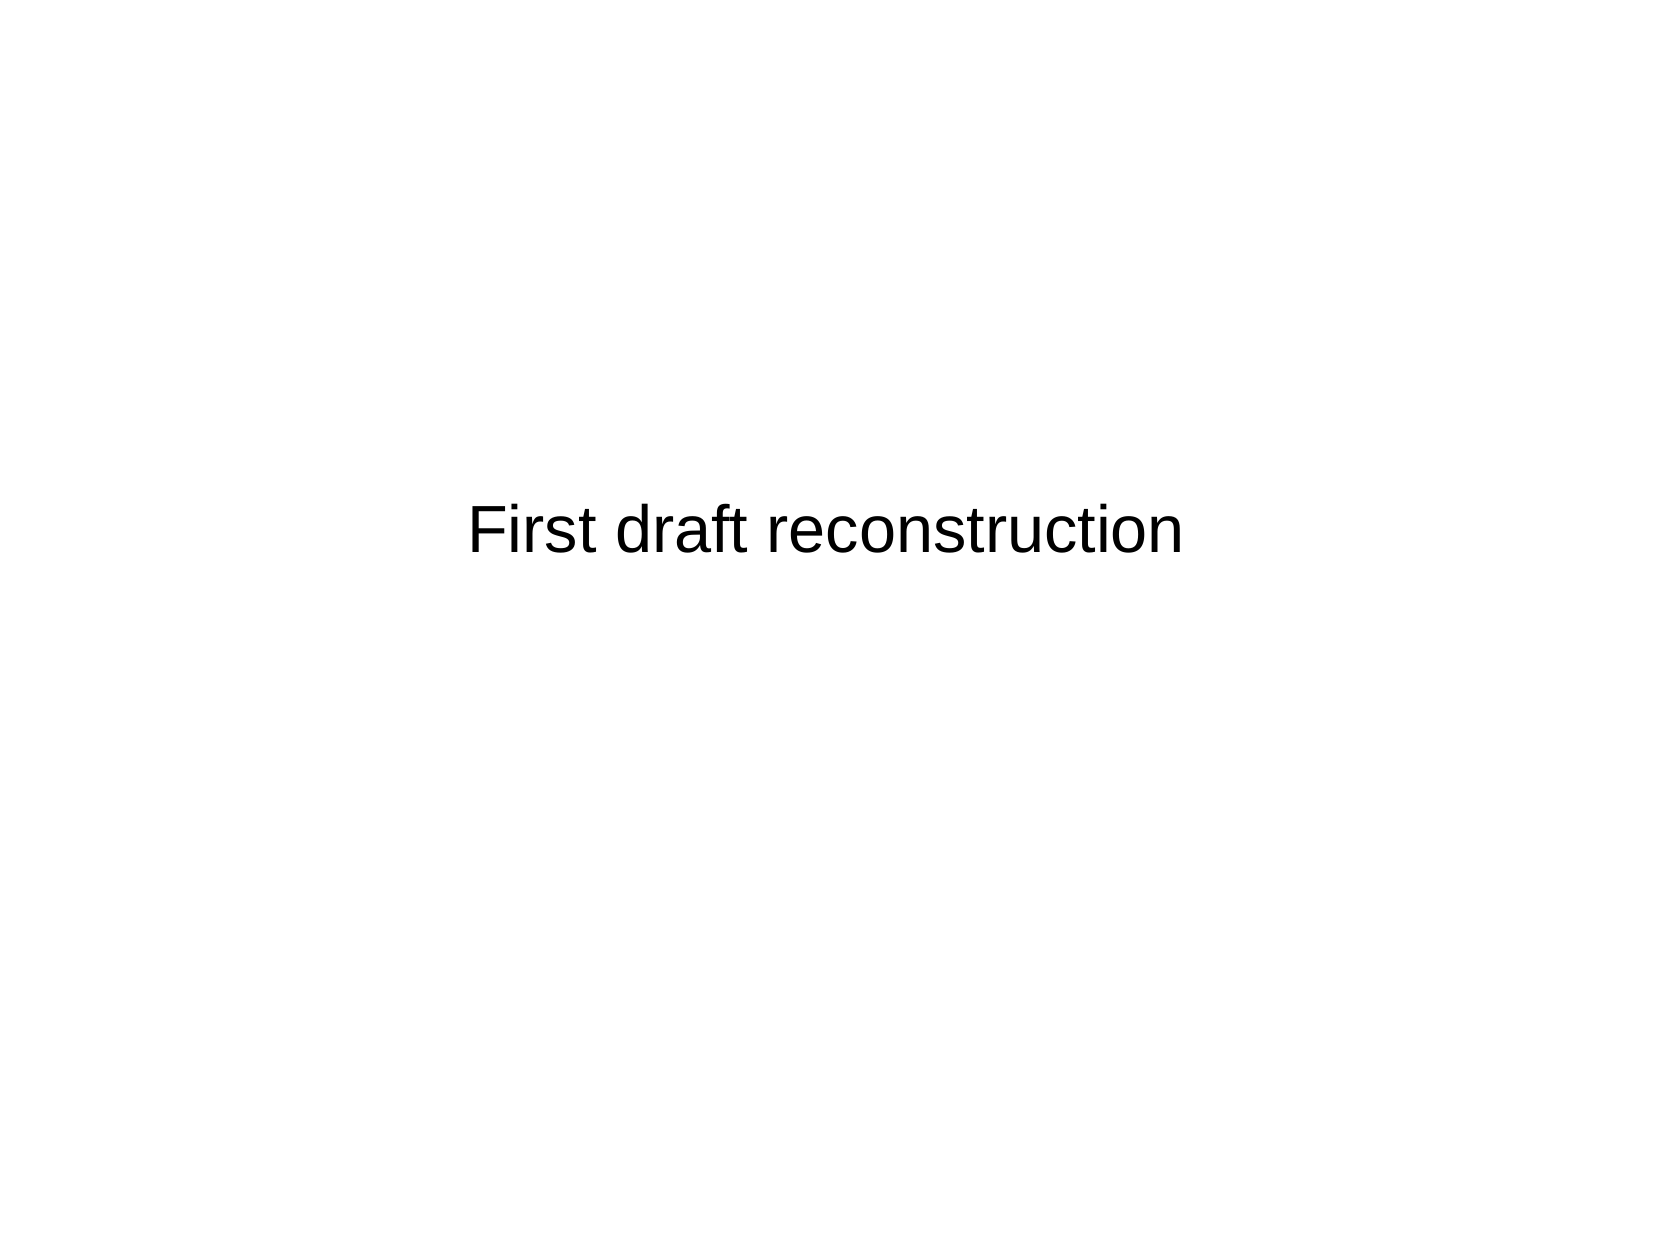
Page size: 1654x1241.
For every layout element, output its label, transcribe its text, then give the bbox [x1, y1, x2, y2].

subtitle First draft reconstruction [82, 49, 1571, 1010]
